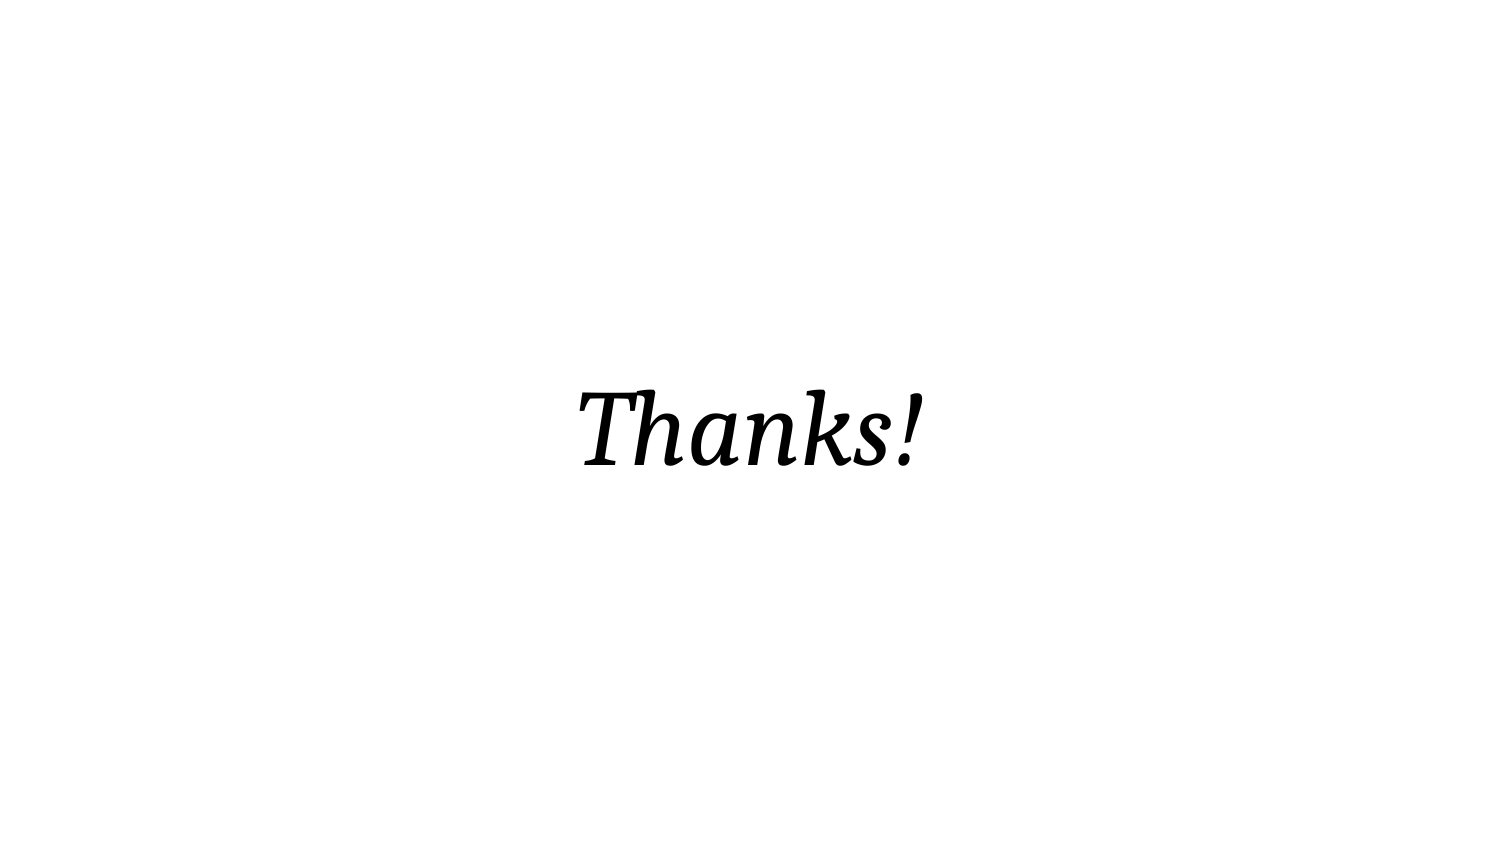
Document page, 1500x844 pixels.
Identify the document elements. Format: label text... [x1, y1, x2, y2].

title Thanks! [51, 352, 1449, 491]
